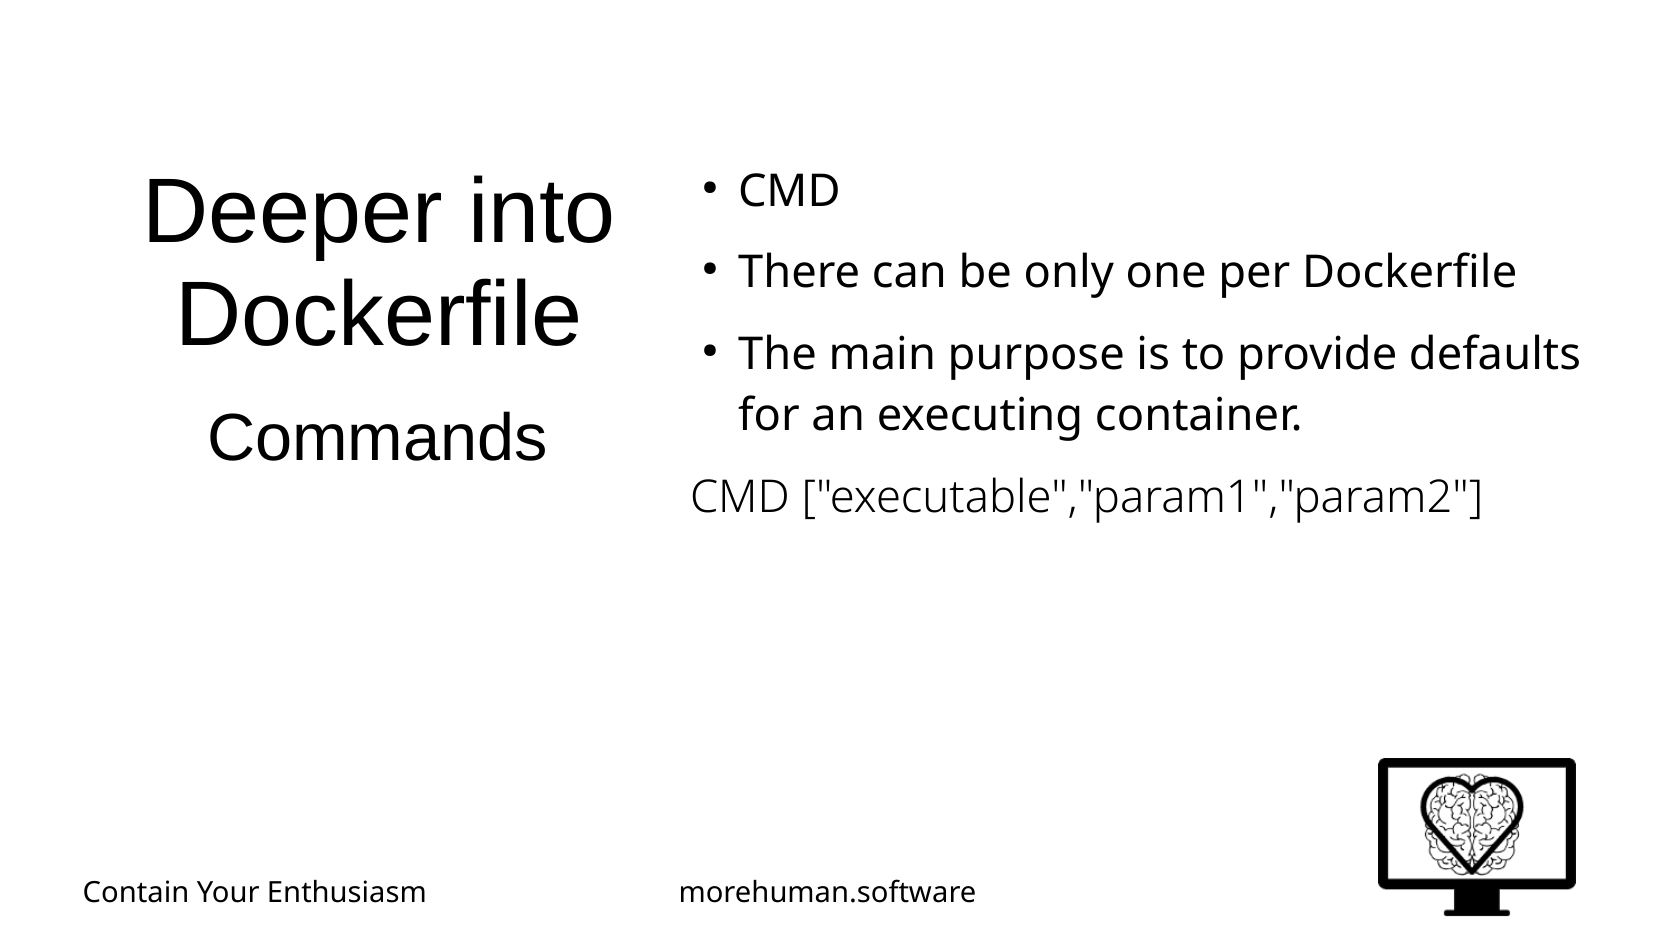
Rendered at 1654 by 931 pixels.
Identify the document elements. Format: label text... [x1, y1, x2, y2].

picture [1378, 758, 1576, 925]
title Deeper into Dockerfile [83, 154, 676, 371]
text_box Commands [81, 400, 674, 705]
list CMD There can be only one per Dockerfile The main purpose is to provide defaults for an executing container. CMD ["executable","param1","param2"] [690, 157, 1651, 533]
